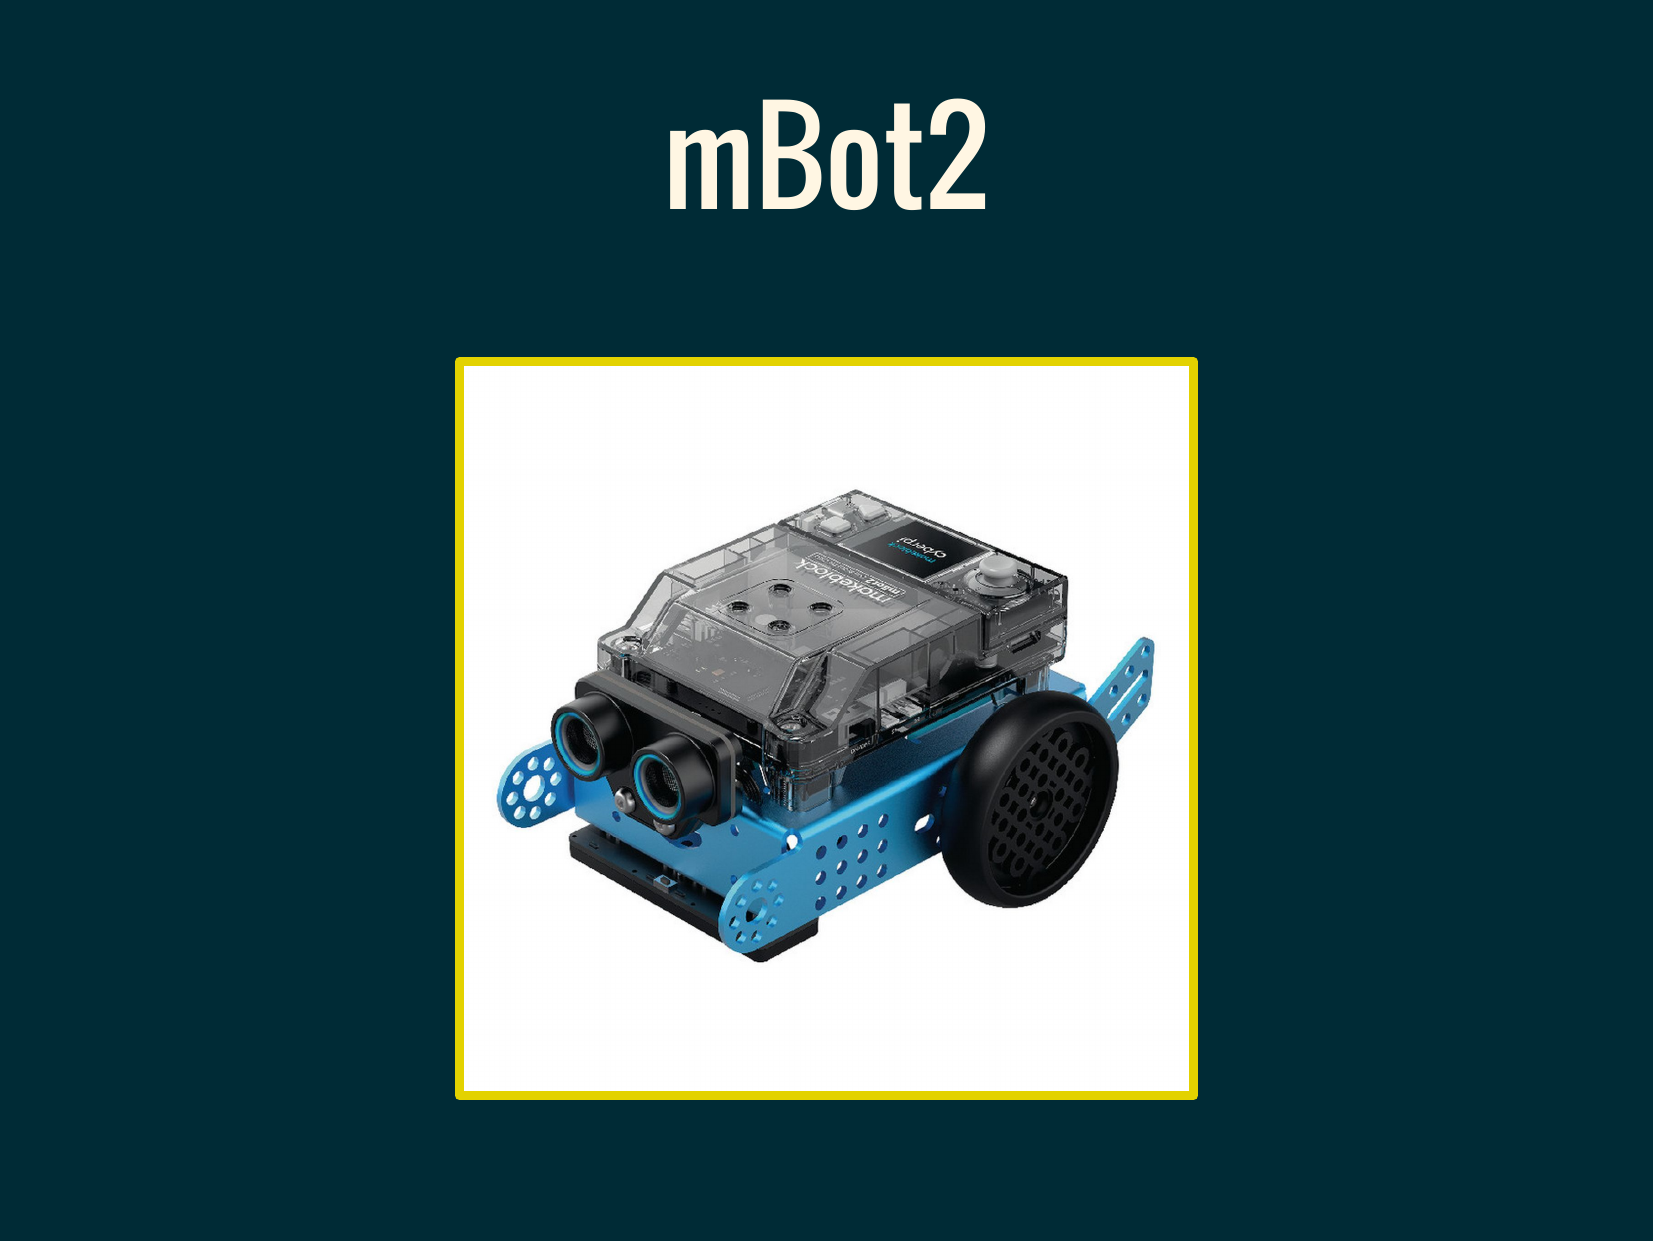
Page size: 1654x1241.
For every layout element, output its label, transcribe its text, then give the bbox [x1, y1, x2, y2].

picture [463, 366, 1190, 1092]
title mBot2 [82, 49, 1571, 257]
